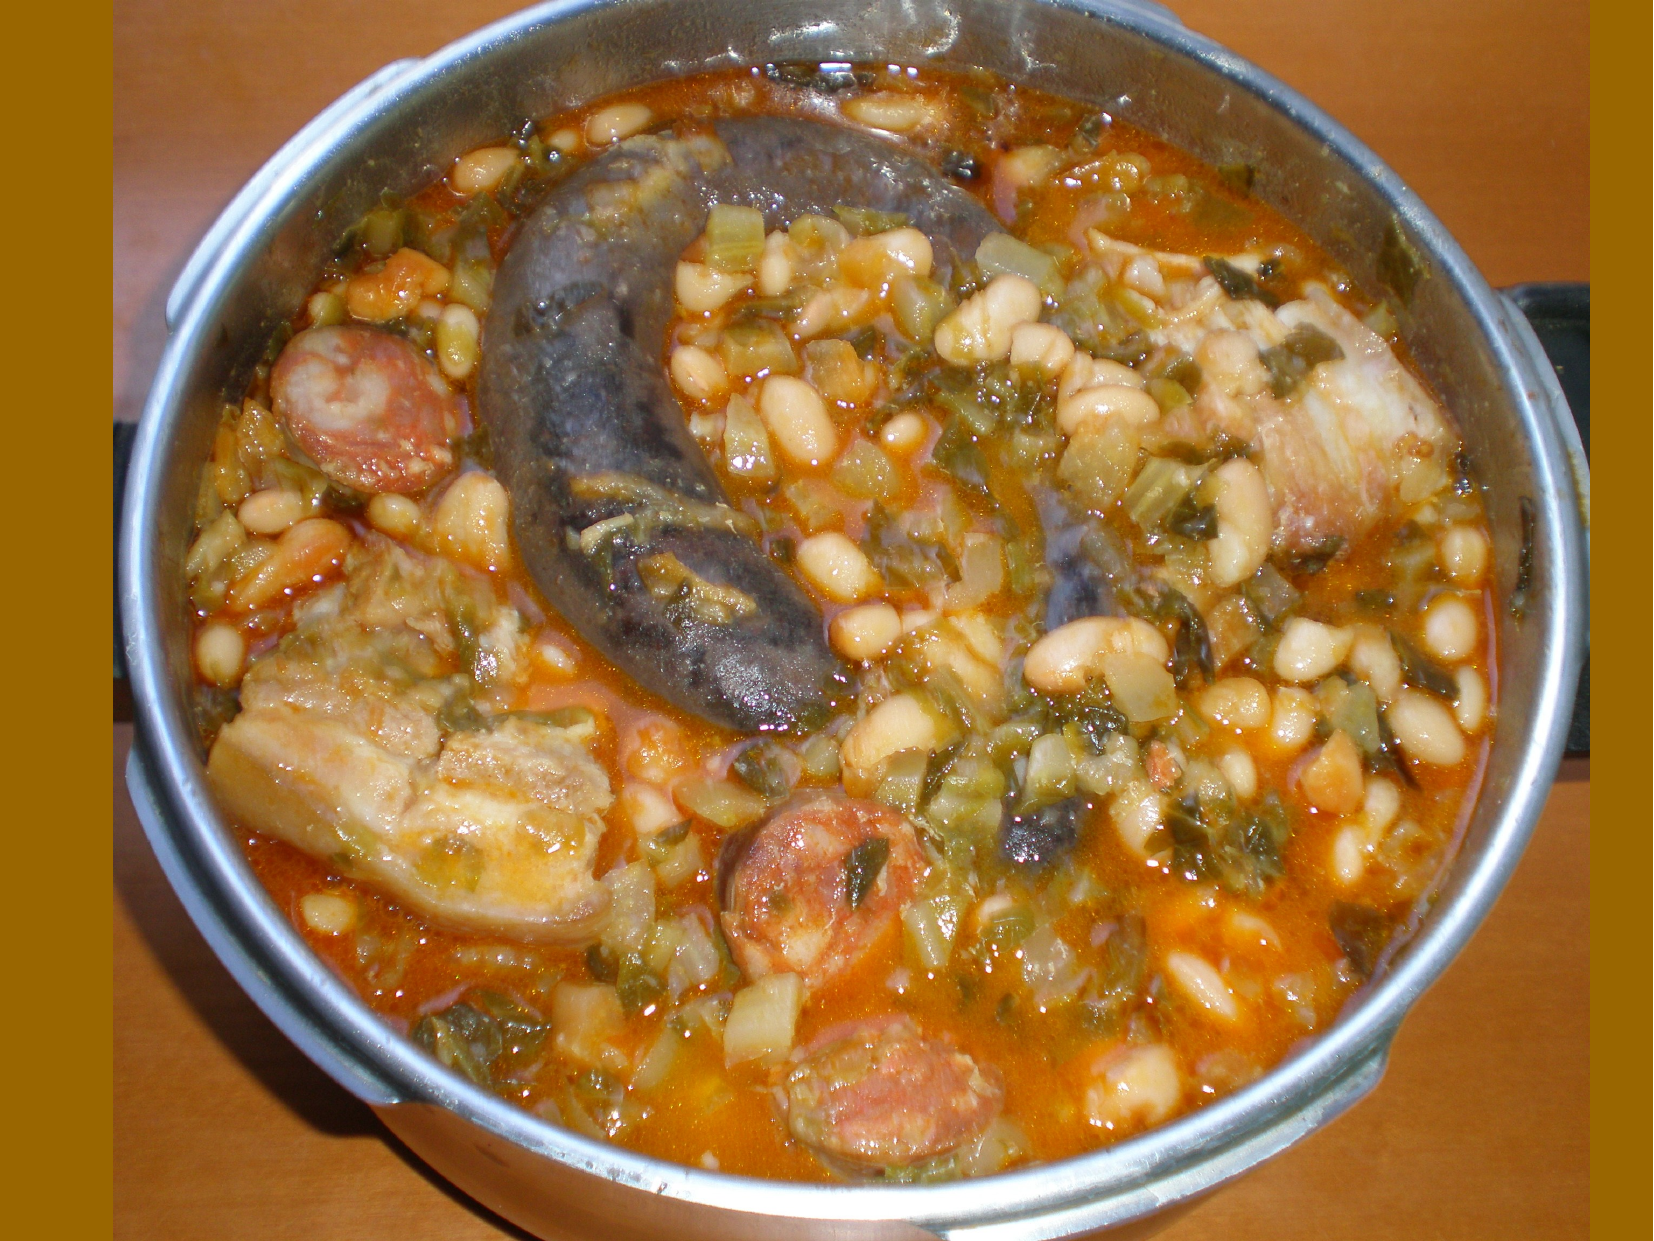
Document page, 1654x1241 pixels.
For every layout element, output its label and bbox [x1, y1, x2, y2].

picture [113, 0, 1591, 1241]
